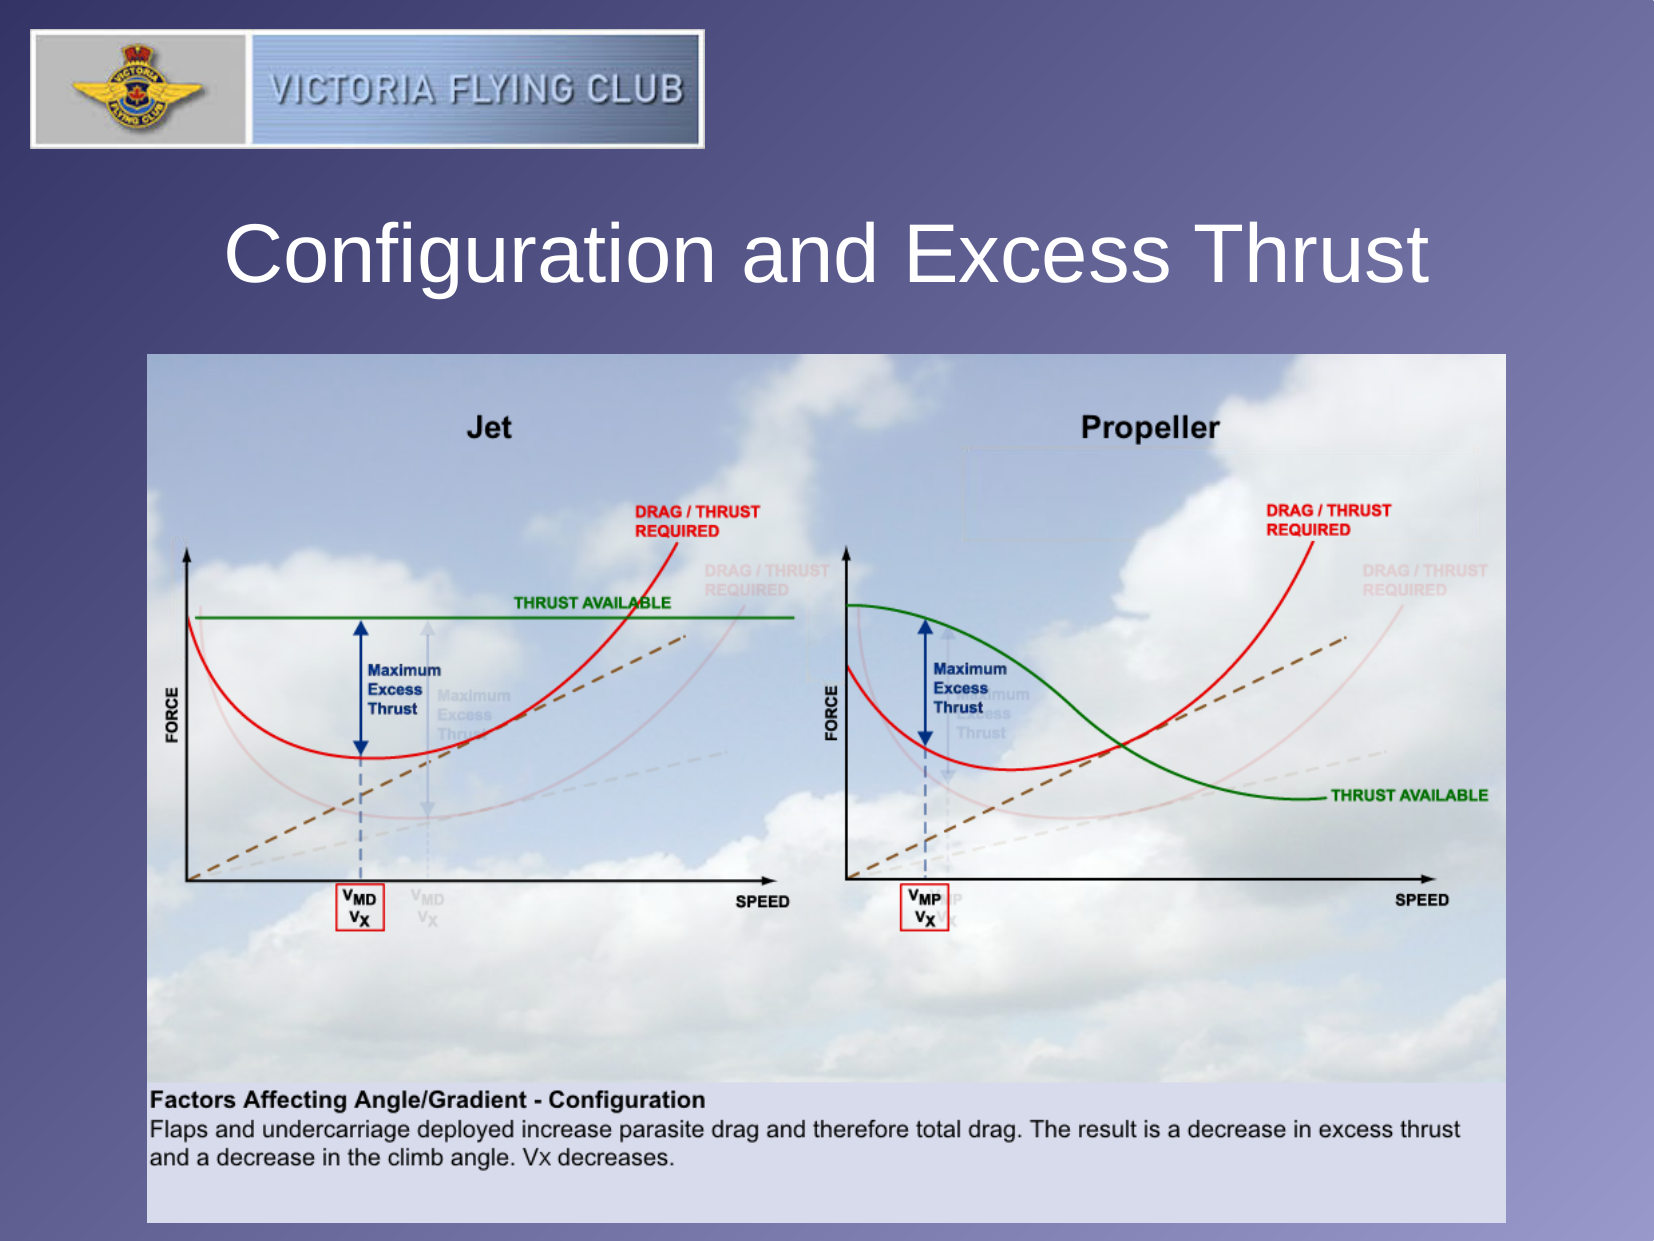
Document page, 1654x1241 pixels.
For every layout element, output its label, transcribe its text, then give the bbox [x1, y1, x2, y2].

title Configuration and Excess Thrust [82, 149, 1571, 357]
picture [147, 354, 1506, 1223]
picture [30, 29, 705, 149]
